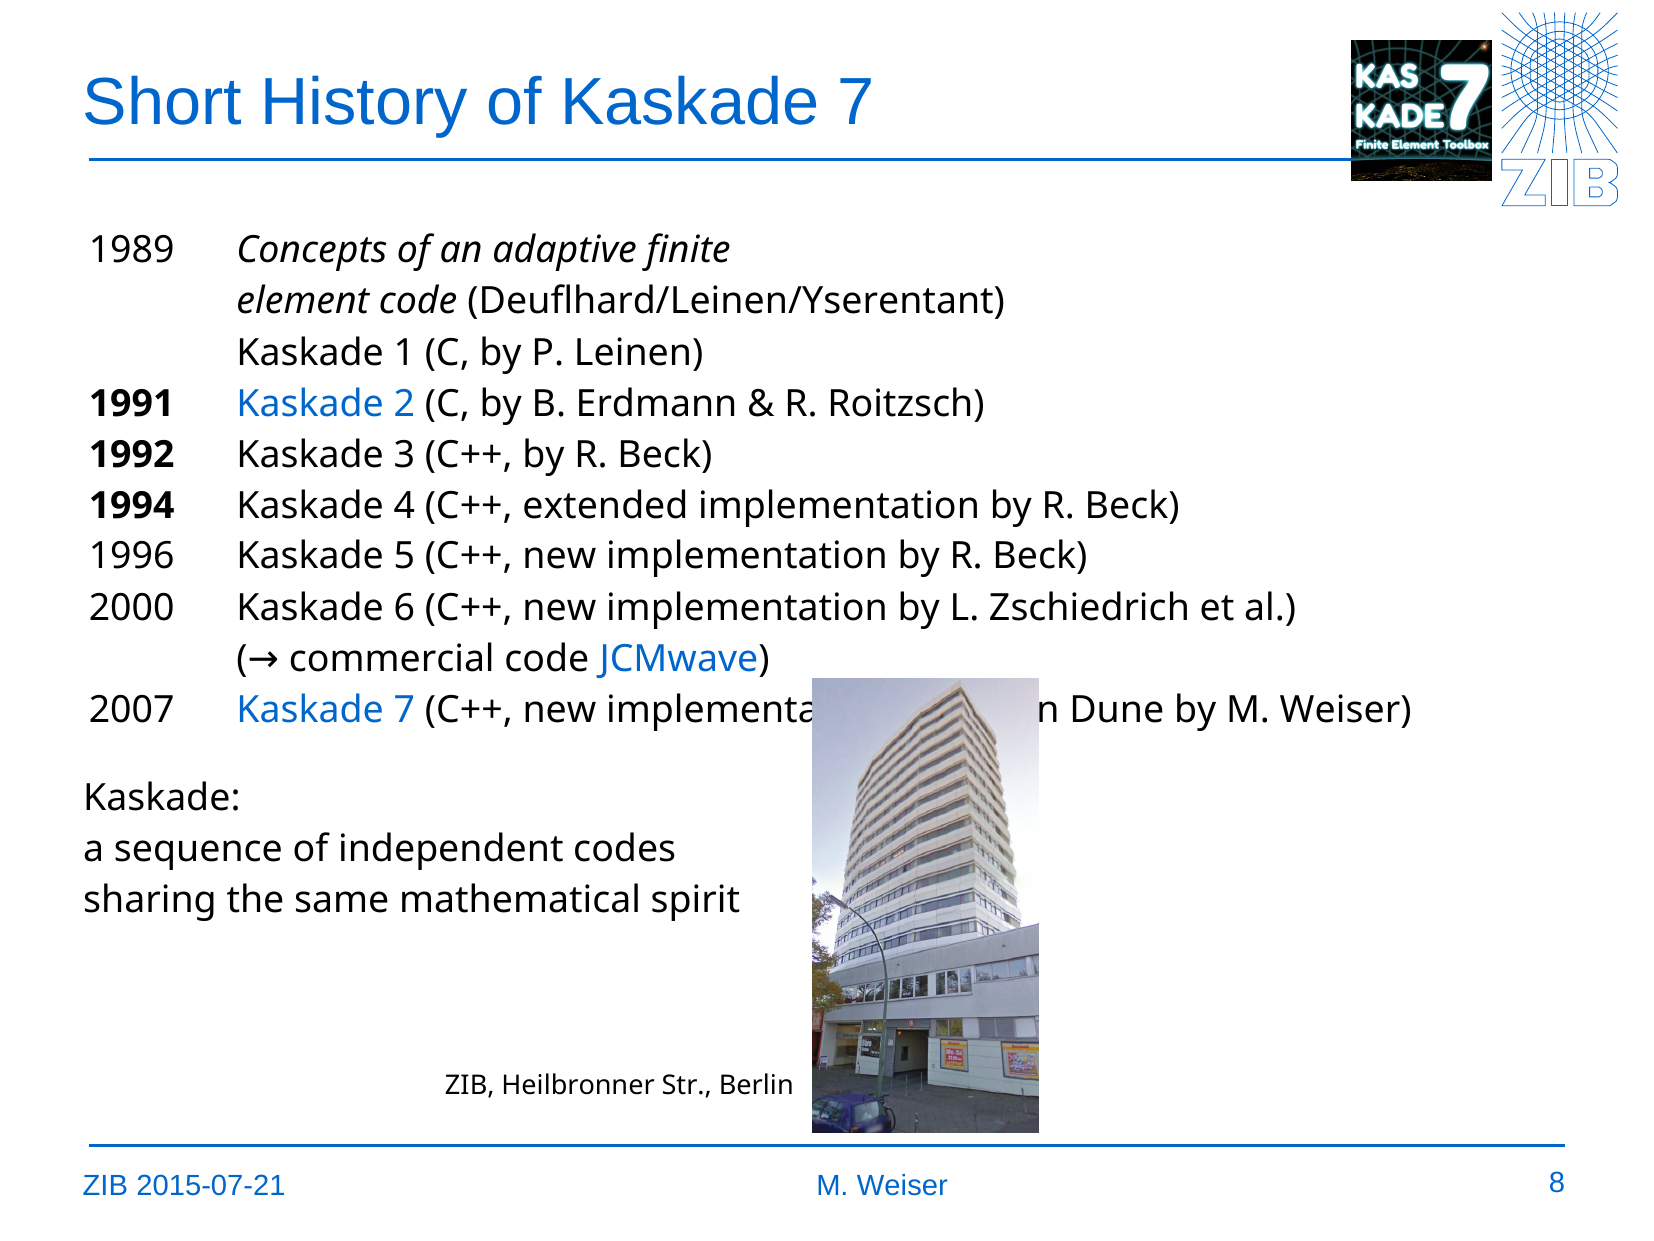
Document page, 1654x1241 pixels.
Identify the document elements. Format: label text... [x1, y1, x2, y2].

text_box ZIB, Heilbronner Str., Berlin [430, 1058, 795, 1105]
title Short History of Kaskade 7 [82, 64, 1359, 139]
text_box 1989 Concepts of an adaptive finite element code (Deuflhard/Leinen/Yserentant) Kaskade 1 (C, by P. Leinen) 1991 Kaskade 2 (C, by B. Erdmann & R. Roitzsch) 1992 Kaskade 3 (C++, by R. Beck) 1994 Kaskade 4 (C++, extended implementation by R. Beck) 1996 Kaskade 5 (C++, new implementation by R. Beck) 2000 Kaskade 6 (C++, new implementation by L. Zschiedrich et al.) (→ commercial code JCMwave) 2007 Kaskade 7 (C++, new implementation based on Dune by M. Weiser) [74, 215, 1377, 671]
picture [812, 678, 1039, 1133]
text_box Kaskade: a sequence of independent codes sharing the same mathematical spirit [68, 763, 726, 911]
picture [1351, 40, 1492, 181]
